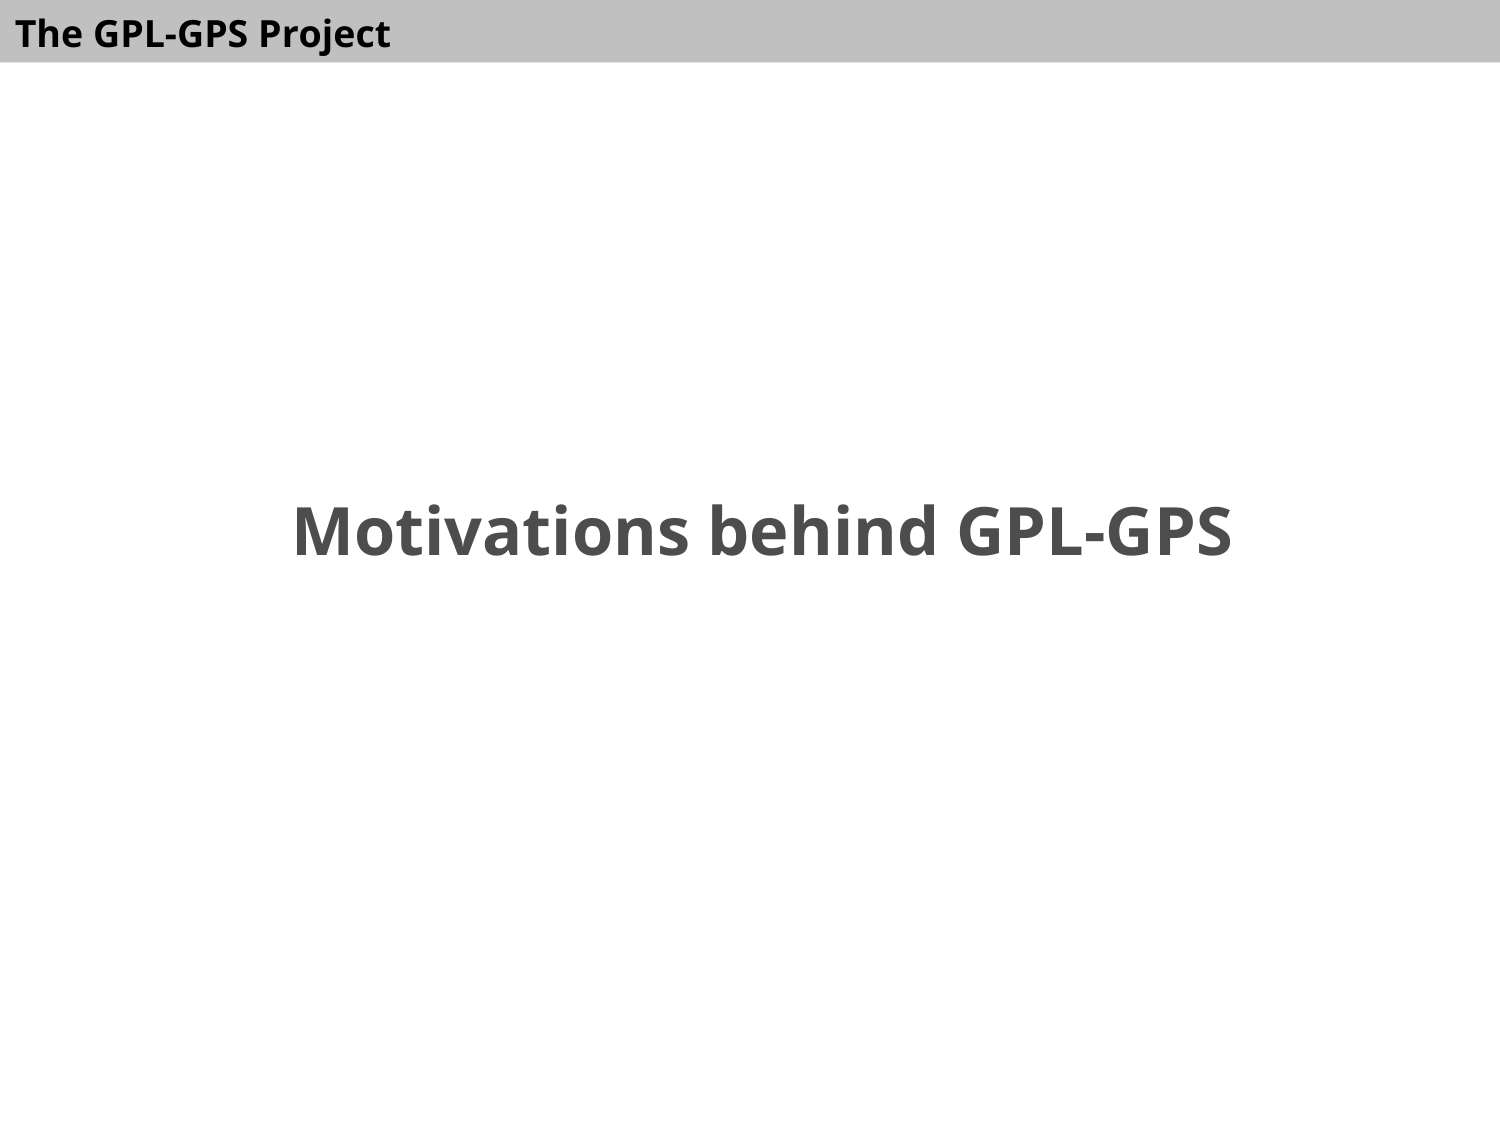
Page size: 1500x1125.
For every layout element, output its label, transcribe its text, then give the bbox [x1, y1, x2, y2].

title Motivations behind GPL-GPS [50, 437, 1476, 625]
